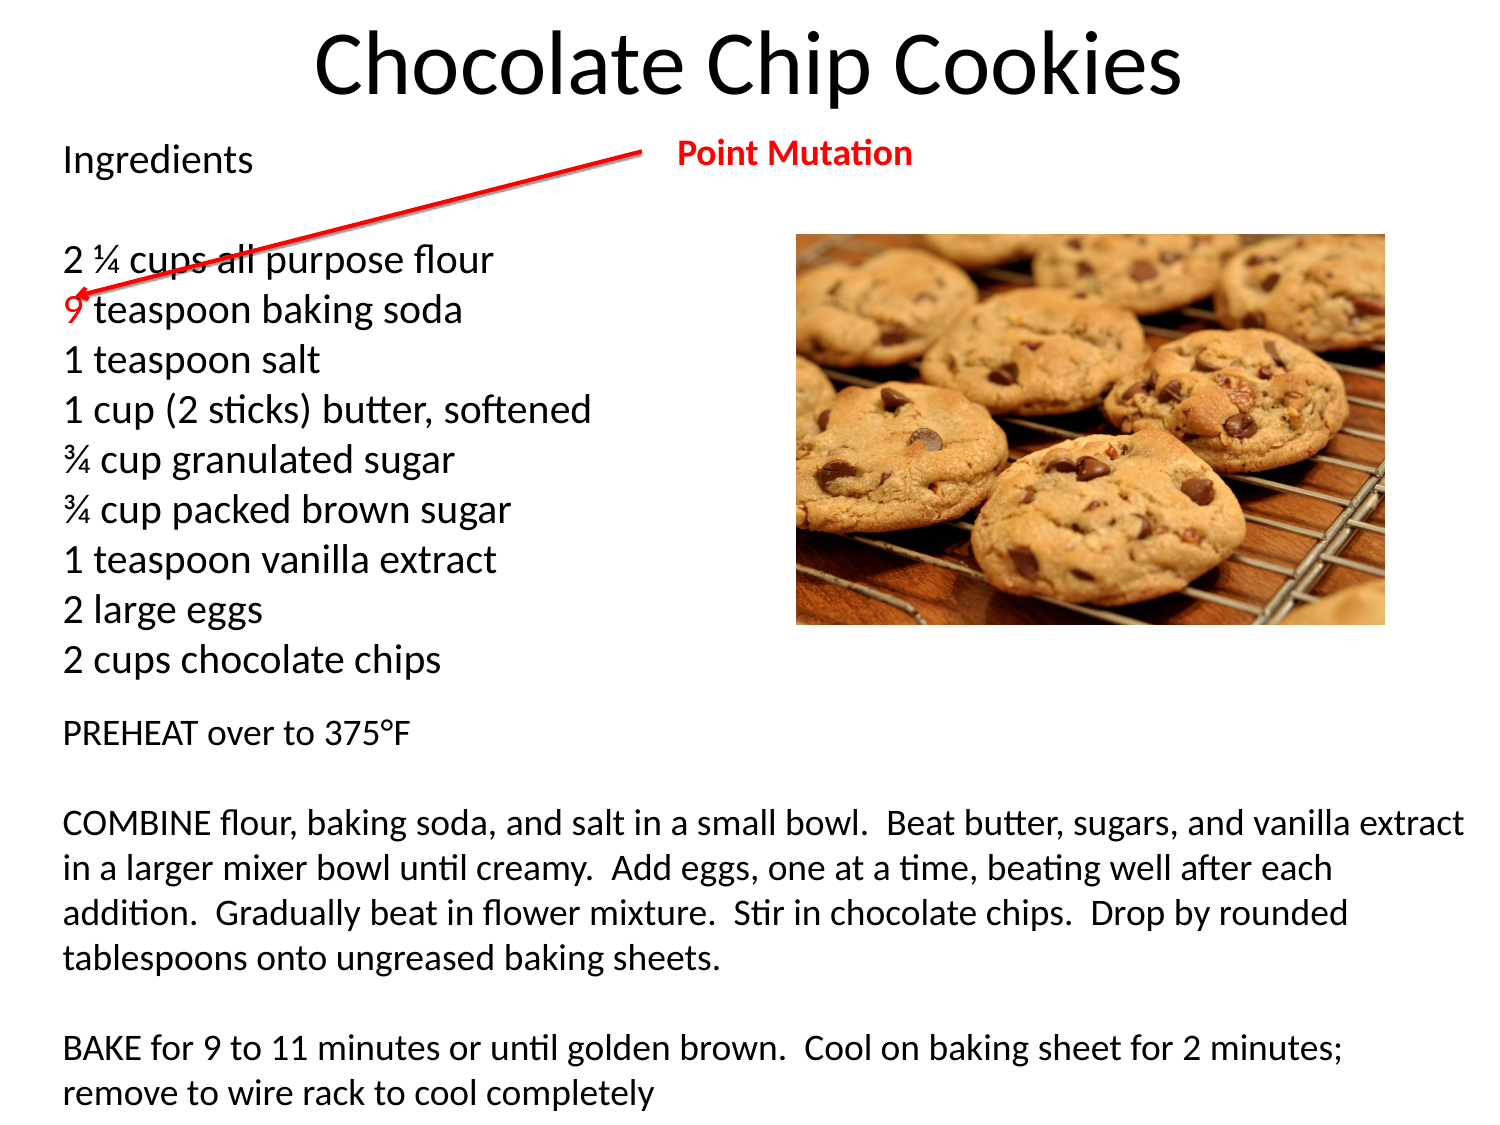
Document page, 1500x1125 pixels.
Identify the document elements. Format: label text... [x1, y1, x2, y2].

text_box Point Mutation [662, 121, 930, 181]
text_box PREHEAT over to 375°F COMBINE flour, baking soda, and salt in a small bowl. Beat butter, sugars, and vanilla extract in a larger mixer bowl until creamy. Add eggs, one at a time, beating well after each addition. Gradually beat in flower mixture. Stir in chocolate chips. Drop by rounded tablespoons onto ungreased baking sheets. BAKE for 9 to 11 minutes or until golden brown. Cool on baking sheet for 2 minutes; remove to wire rack to cool completely [47, 700, 1483, 1121]
text_box Ingredients 2 ¼ cups all purpose flour 9 teaspoon baking soda 1 teaspoon salt 1 cup (2 sticks) butter, softened ¾ cup granulated sugar ¾ cup packed brown sugar 1 teaspoon vanilla extract 2 large eggs 2 cups chocolate chips [47, 124, 938, 690]
picture [796, 234, 1385, 625]
title Chocolate Chip Cookies [75, 0, 1425, 152]
